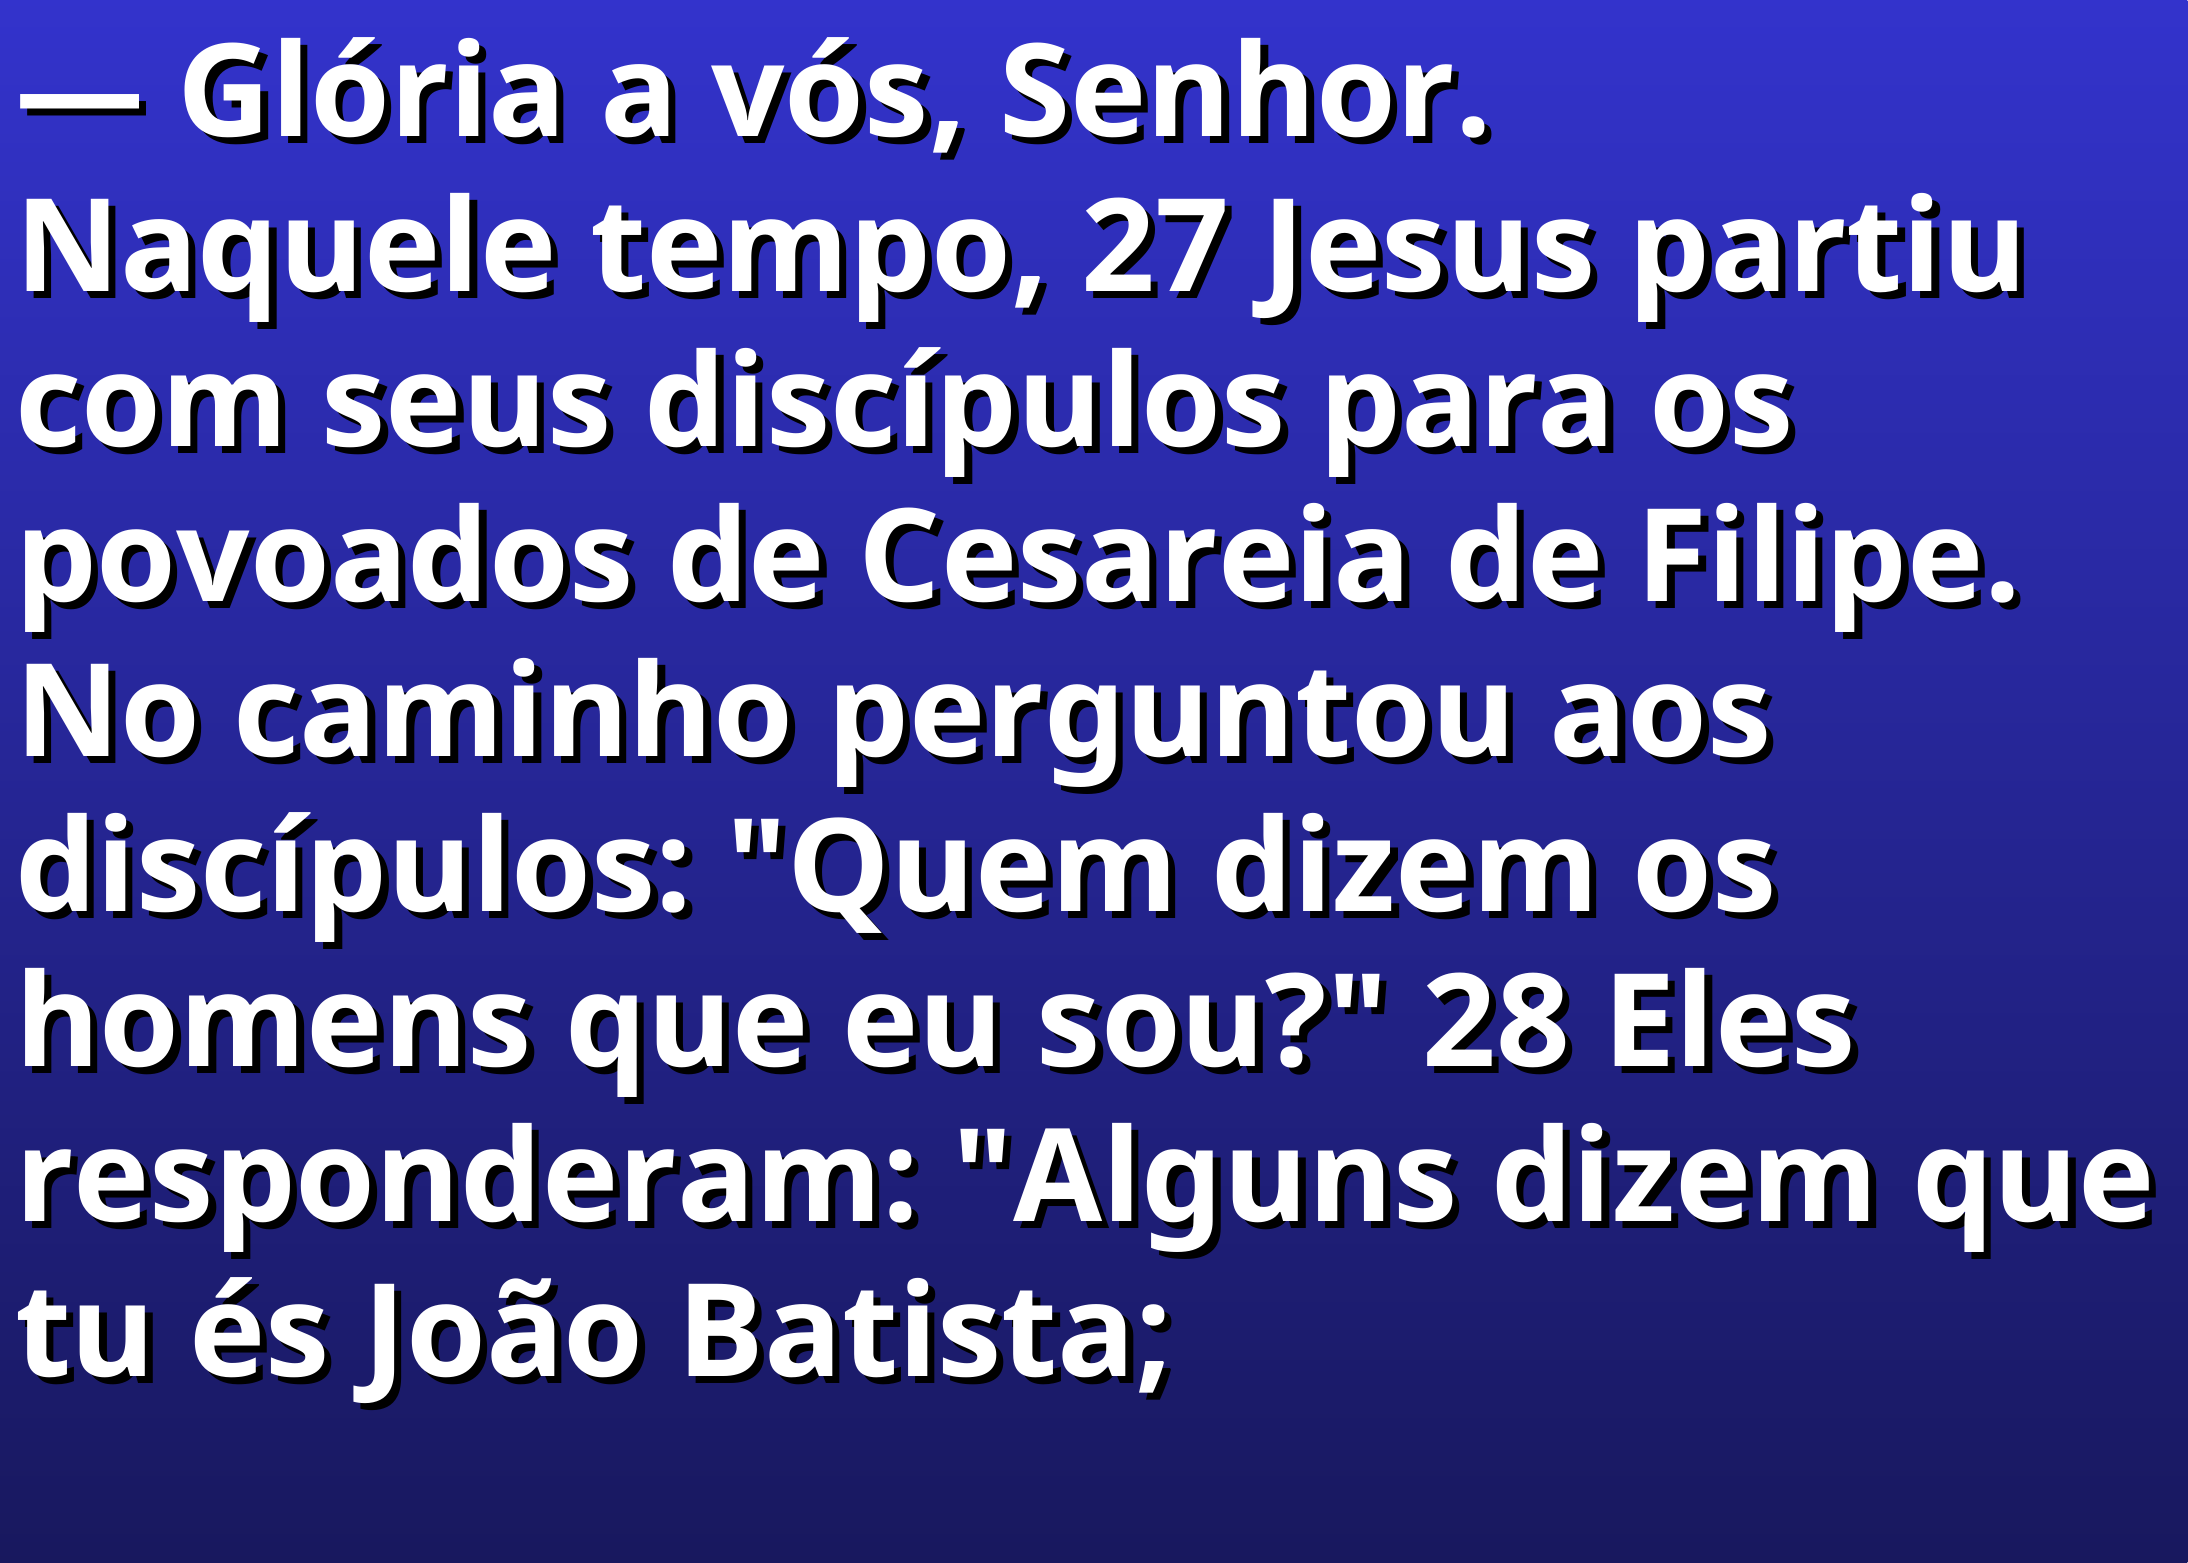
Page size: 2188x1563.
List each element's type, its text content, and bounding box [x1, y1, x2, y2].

text_box — Glória a vós, Senhor. Naquele tempo, 27 Jesus partiu com seus discípulos para os povoados de Cesareia de Filipe. No caminho perguntou aos discípulos: "Quem dizem os homens que eu sou?" 28 Eles responderam: "Alguns dizem que tu és João Batista; [0, 0, 2188, 1563]
